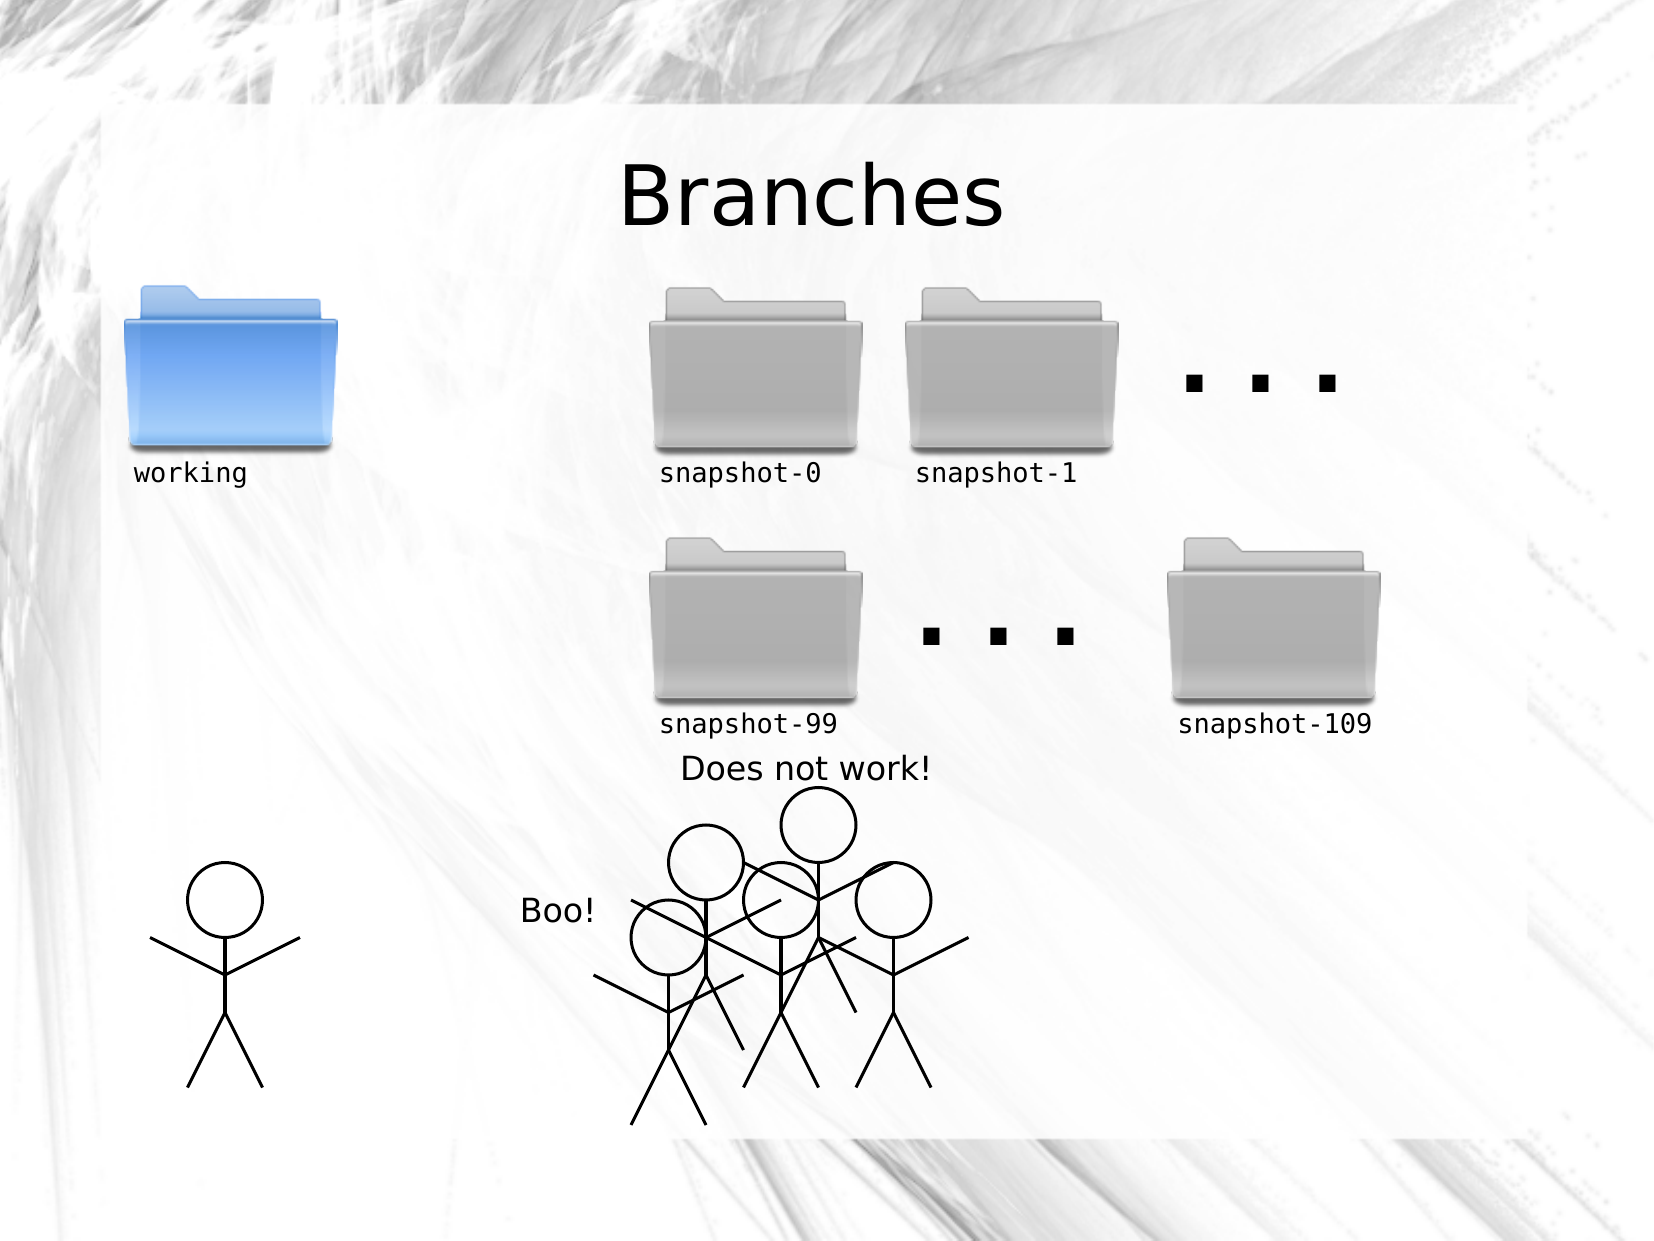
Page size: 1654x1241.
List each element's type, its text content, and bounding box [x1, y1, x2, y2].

title Branches [118, 112, 1506, 281]
picture [0, 0, 1654, 1241]
text_box snapshot-109 [1162, 700, 1388, 747]
text_box snapshot-1 [900, 450, 1093, 497]
text_box snapshot-99 [644, 700, 853, 747]
text_box snapshot-0 [644, 450, 837, 497]
text_box Does not work! [665, 742, 948, 796]
text_box . . . [1162, 300, 1361, 497]
text_box . . . [900, 553, 1098, 751]
text_box Boo! [505, 884, 612, 938]
text_box working [119, 450, 263, 497]
